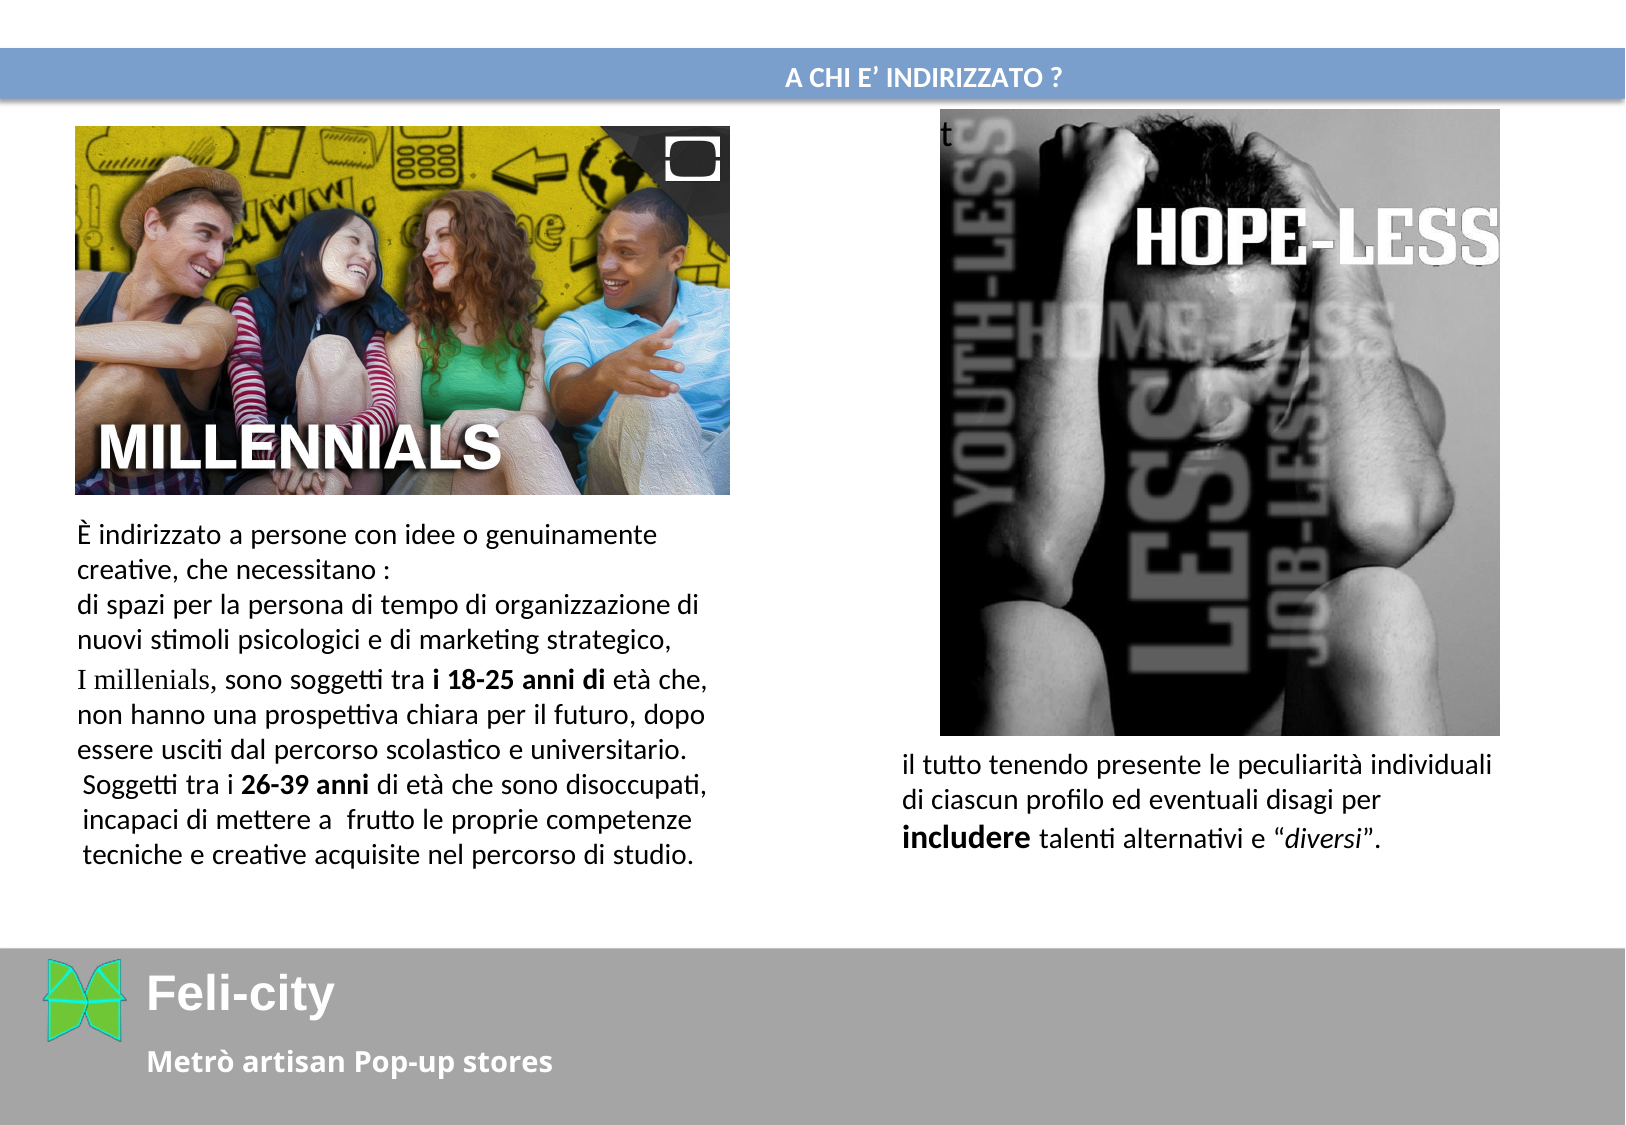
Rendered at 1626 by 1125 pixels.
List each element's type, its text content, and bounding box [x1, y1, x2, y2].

text_box A CHI E’ INDIRIZZATO ? [783, 58, 1471, 94]
text_box I millenials, sono soggetti tra i 18-25 anni di età che, non hanno una prospettiva chiara per il futuro, dopo essere usciti dal percorso scolastico e universitario. [75, 660, 736, 766]
text_box Soggetti tra i 26-39 anni di età che sono disoccupati, incapaci di mettere a frutto le proprie competenze tecniche e creative acquisite nel percorso di studio. [80, 765, 751, 871]
text_box Feli-city Metrò artisan Pop-up stores [143, 962, 1066, 1079]
text_box [0, 945, 1625, 1125]
picture [75, 126, 730, 496]
text_box t [940, 110, 1500, 736]
text_box È indirizzato a persone con idee o genuinamente creative, che necessitano : di spazi per la persona di tempo di organizzazione di nuovi stimoli psicologici e di marketing strategico, [75, 515, 736, 656]
text_box [0, 43, 1625, 119]
text_box il tutto tenendo presente le peculiarità individuali di ciascun profilo ed eventuali disagi per includere talenti alternativi e “diversi”. [899, 745, 1507, 856]
